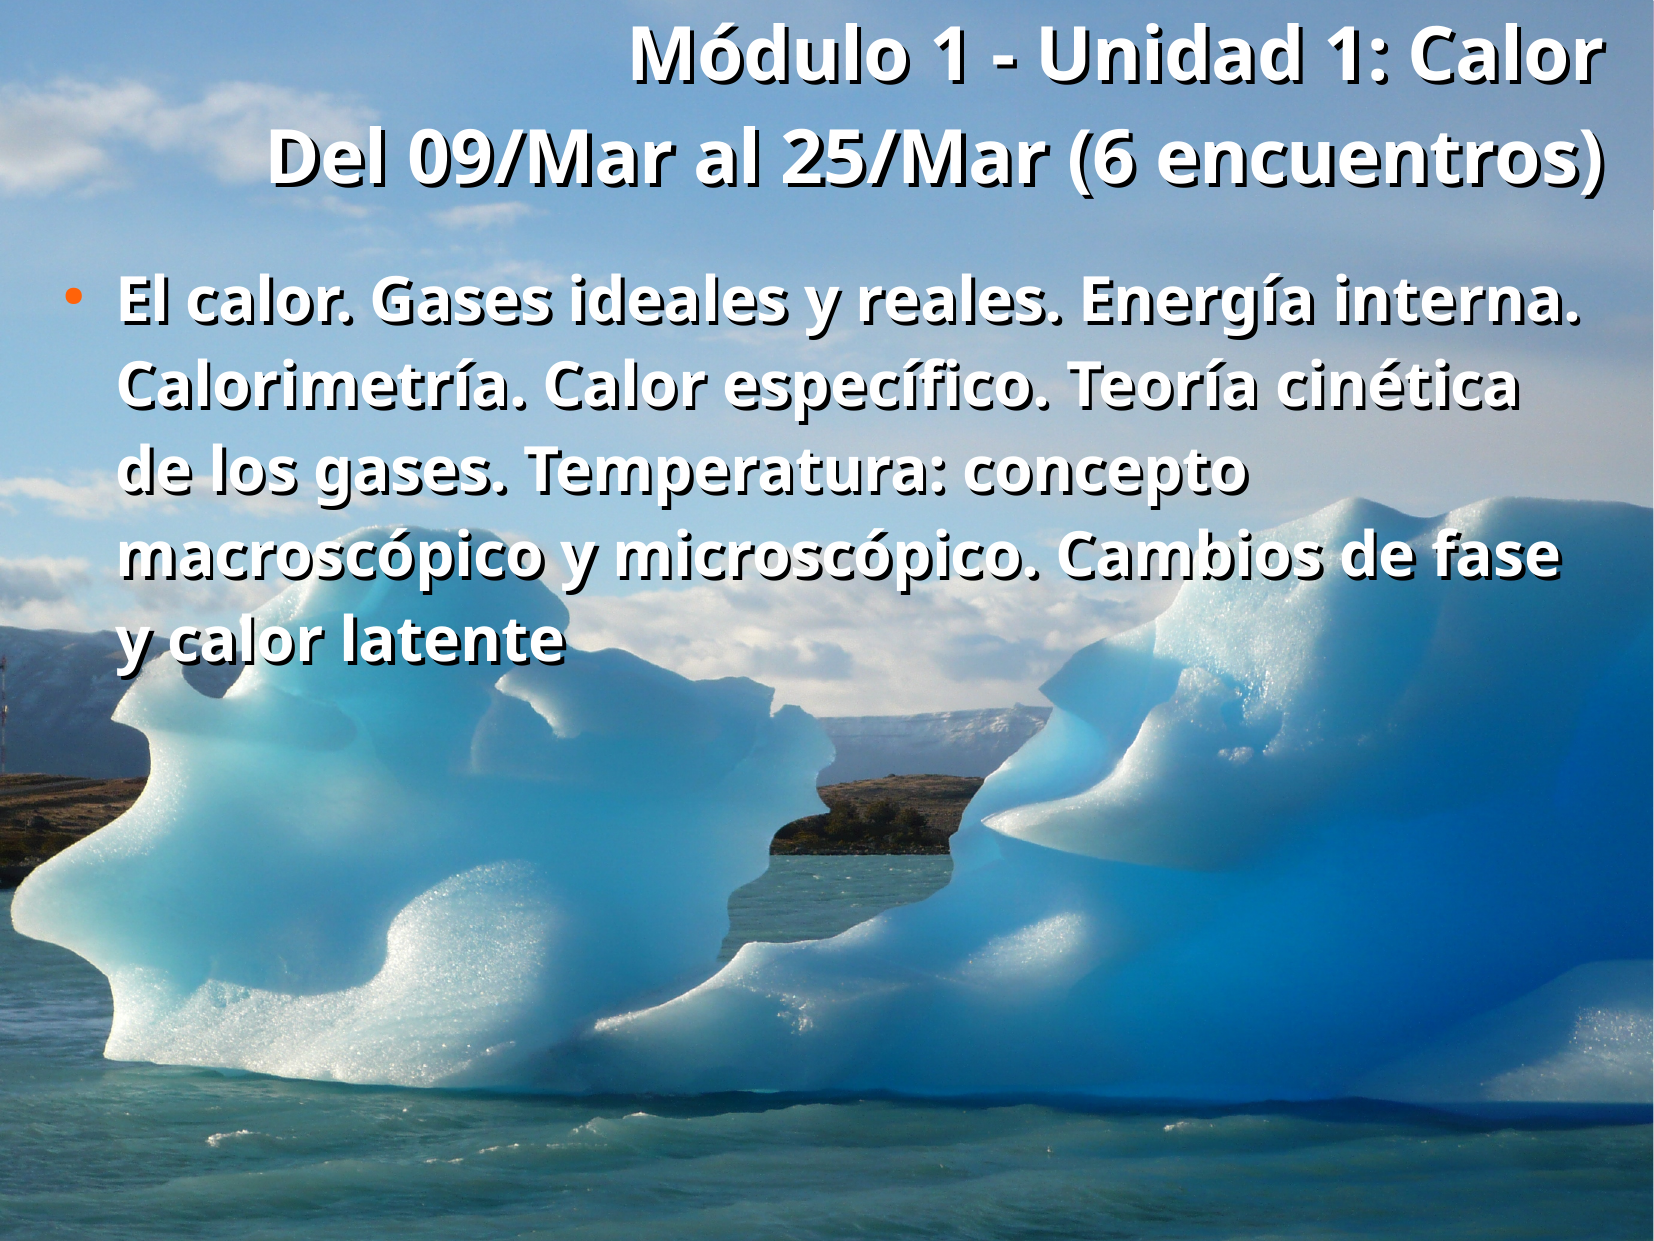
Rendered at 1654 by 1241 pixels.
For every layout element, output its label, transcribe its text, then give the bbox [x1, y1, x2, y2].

title Módulo 1 - Unidad 1: Calor Del 09/Mar al 25/Mar (6 encuentros) [45, 11, 1606, 195]
list El calor. Gases ideales y reales. Energía interna. Calorimetría. Calor específico. Teoría cinética de los gases. Temperatura: concepto macroscópico y microscópico. Cambios de fase y calor latente [45, 255, 1606, 1156]
picture [0, 0, 1654, 1241]
